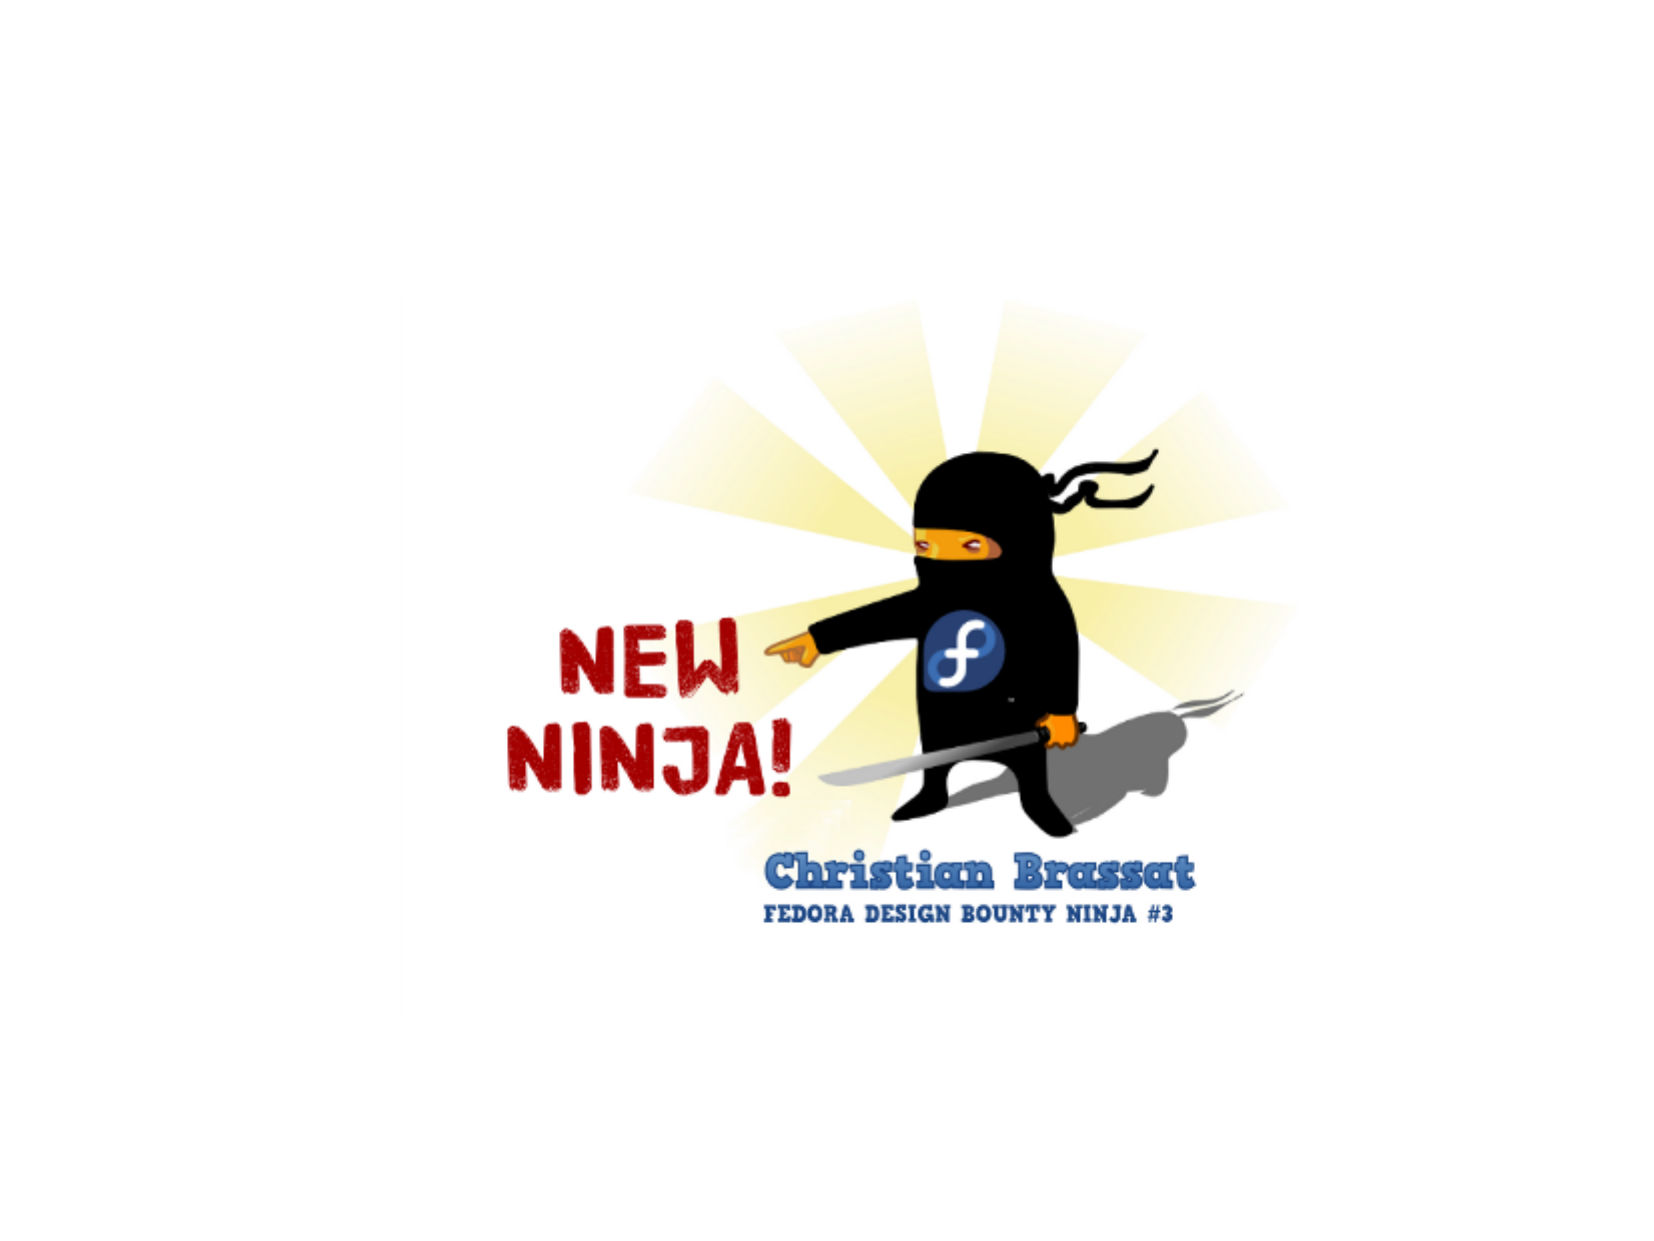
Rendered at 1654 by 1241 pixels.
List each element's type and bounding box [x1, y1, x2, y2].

picture [400, 298, 1301, 1013]
